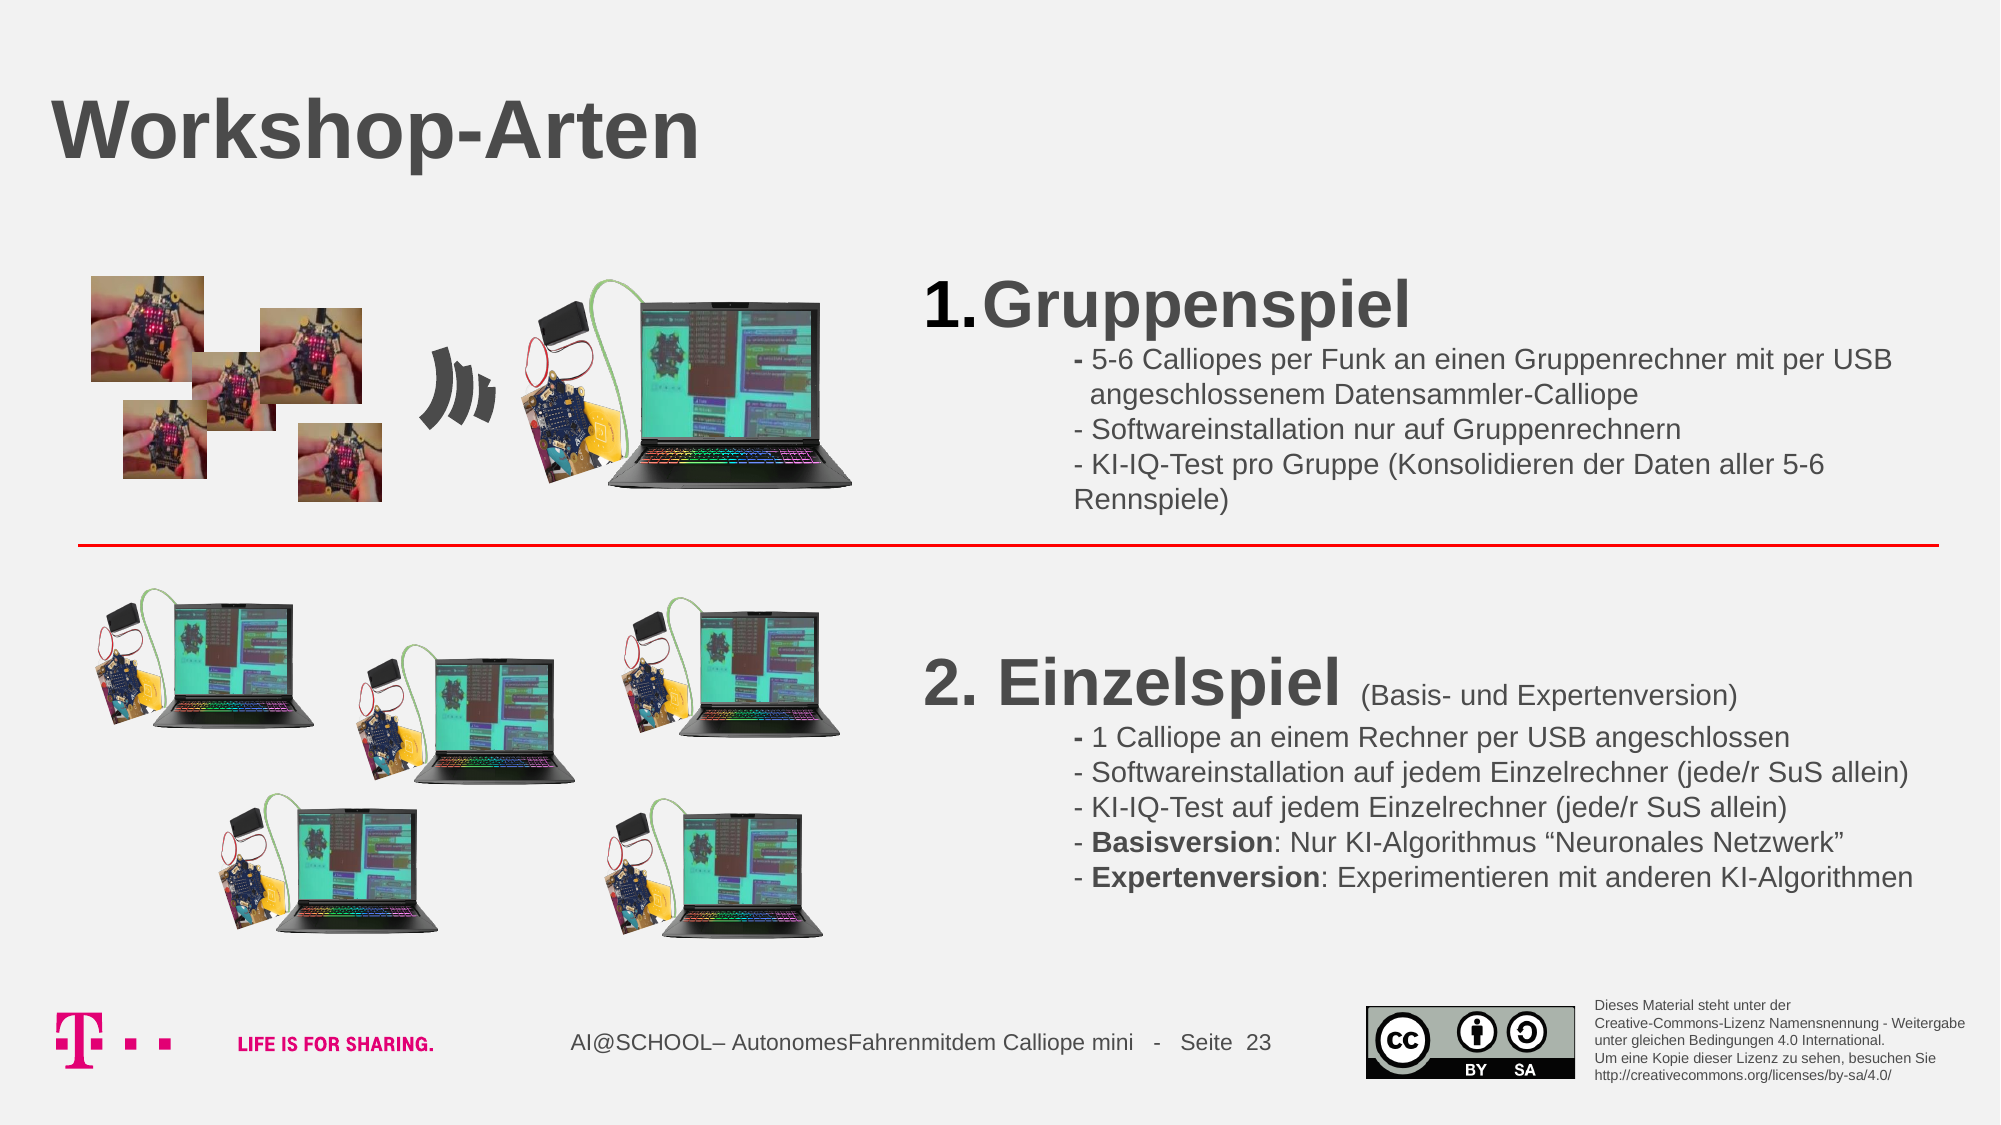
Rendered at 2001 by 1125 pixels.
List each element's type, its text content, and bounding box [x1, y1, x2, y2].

text_box 2. Einzelspiel (Basis- und Expertenversion) - 1 Calliope an einem Rechner per USB angeschlossen - Softwareinstallation auf jedem Einzelrechner (jede/r SuS allein) - KI-IQ-Test auf jedem Einzelrechner (jede/r SuS allein) - Basisversion: Nur KI-Algorithmus “Neuronales Netzwerk” - Expertenversion: Experimentieren mit anderen KI-Algorithmen [911, 632, 1940, 849]
picture [603, 589, 841, 742]
picture [586, 790, 824, 944]
picture [494, 267, 853, 496]
picture [200, 785, 439, 938]
picture [91, 277, 362, 479]
text_box Gruppenspiel - 5-6 Calliopes per Funk an einen Gruppenrechner mit per USB angeschlossenem Datensammler-Calliope - Softwareinstallation nur auf Gruppenrechnern - KI-IQ-Test pro Gruppe (Konsolidieren der Daten aller 5-6 Rennspiele) [911, 254, 1940, 471]
text_box Workshop-Arten [36, 79, 1964, 351]
picture [298, 424, 382, 502]
picture [337, 636, 576, 789]
picture [77, 580, 315, 734]
